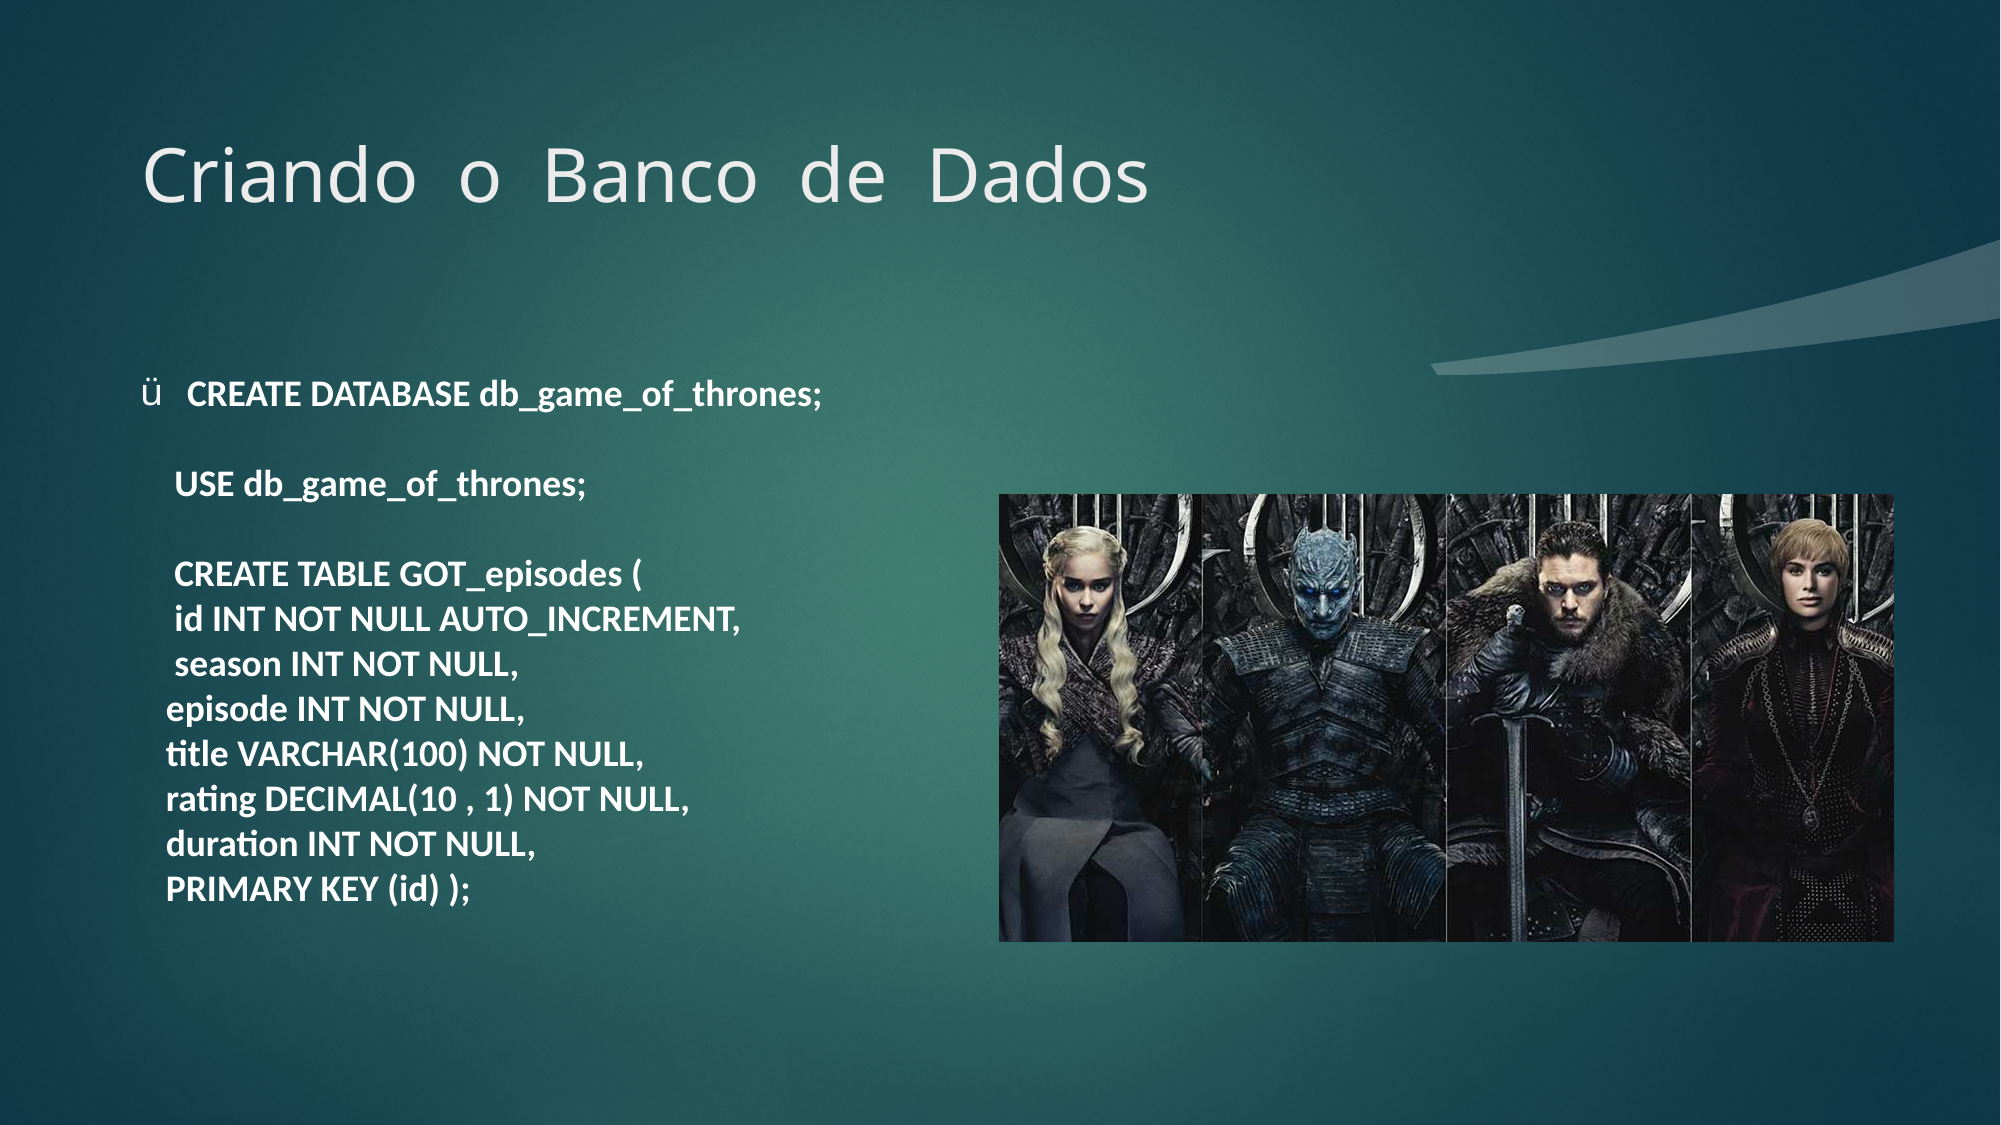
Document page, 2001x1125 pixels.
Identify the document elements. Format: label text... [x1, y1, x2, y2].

text_box [0, 0, 2000, 1125]
picture [999, 494, 1894, 942]
title Criando o Banco de Dados [106, 119, 1893, 275]
text_box CREATE DATABASE db_game_of_thrones; USE db_game_of_thrones; CREATE TABLE GOT_episodes ( id INT NOT NULL AUTO_INCREMENT, season INT NOT NULL, episode INT NOT NULL, title VARCHAR(100) NOT NULL, rating DECIMAL(10 , 1) NOT NULL, duration INT NOT NULL, PRIMARY KEY (id) ); [125, 361, 893, 967]
